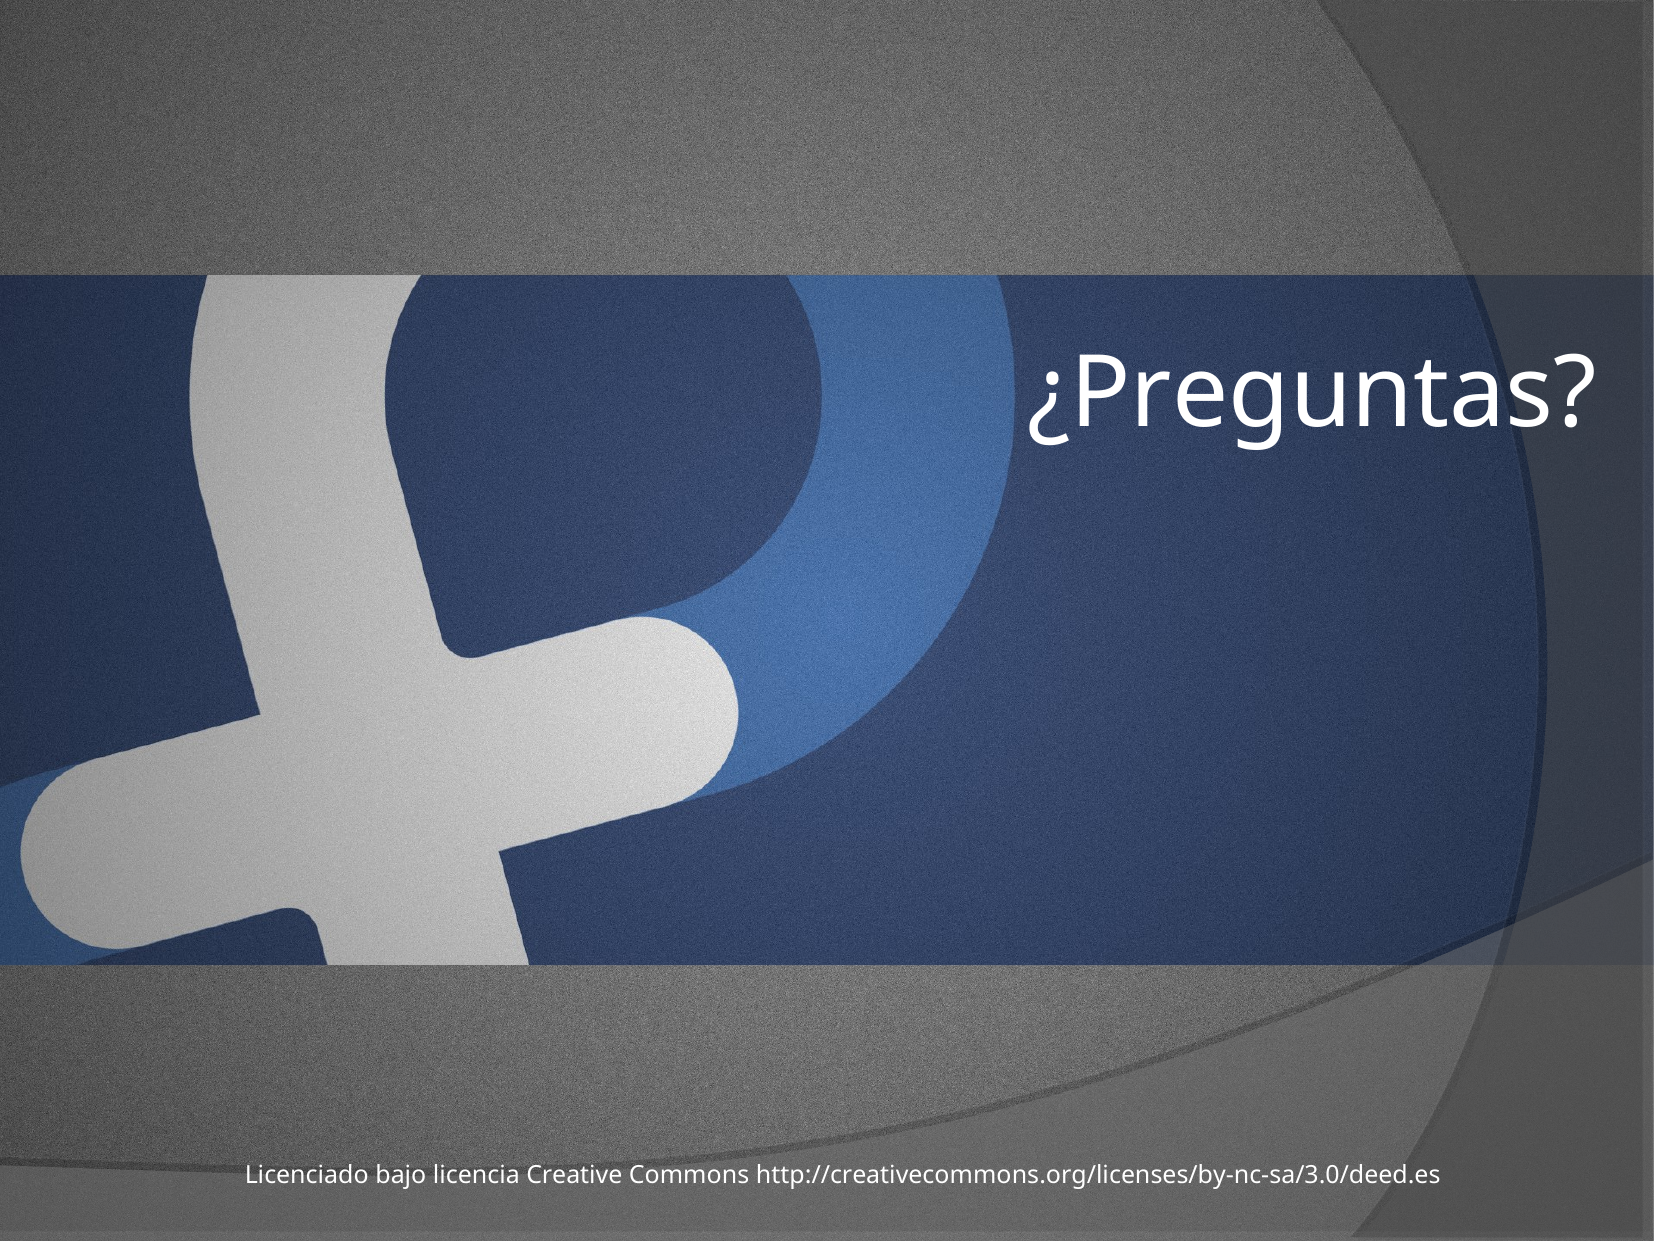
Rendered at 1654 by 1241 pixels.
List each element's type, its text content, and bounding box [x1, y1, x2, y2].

text_box Licenciado bajo licencia Creative Commons http://creativecommons.org/licenses/by-nc-sa/3.0/deed.es [74, 1126, 1613, 1197]
picture [0, 0, 1547, 1167]
text_box ¿Preguntas? [22, 330, 1598, 448]
text_box ¿Preguntas? [1243, 379, 1272, 420]
